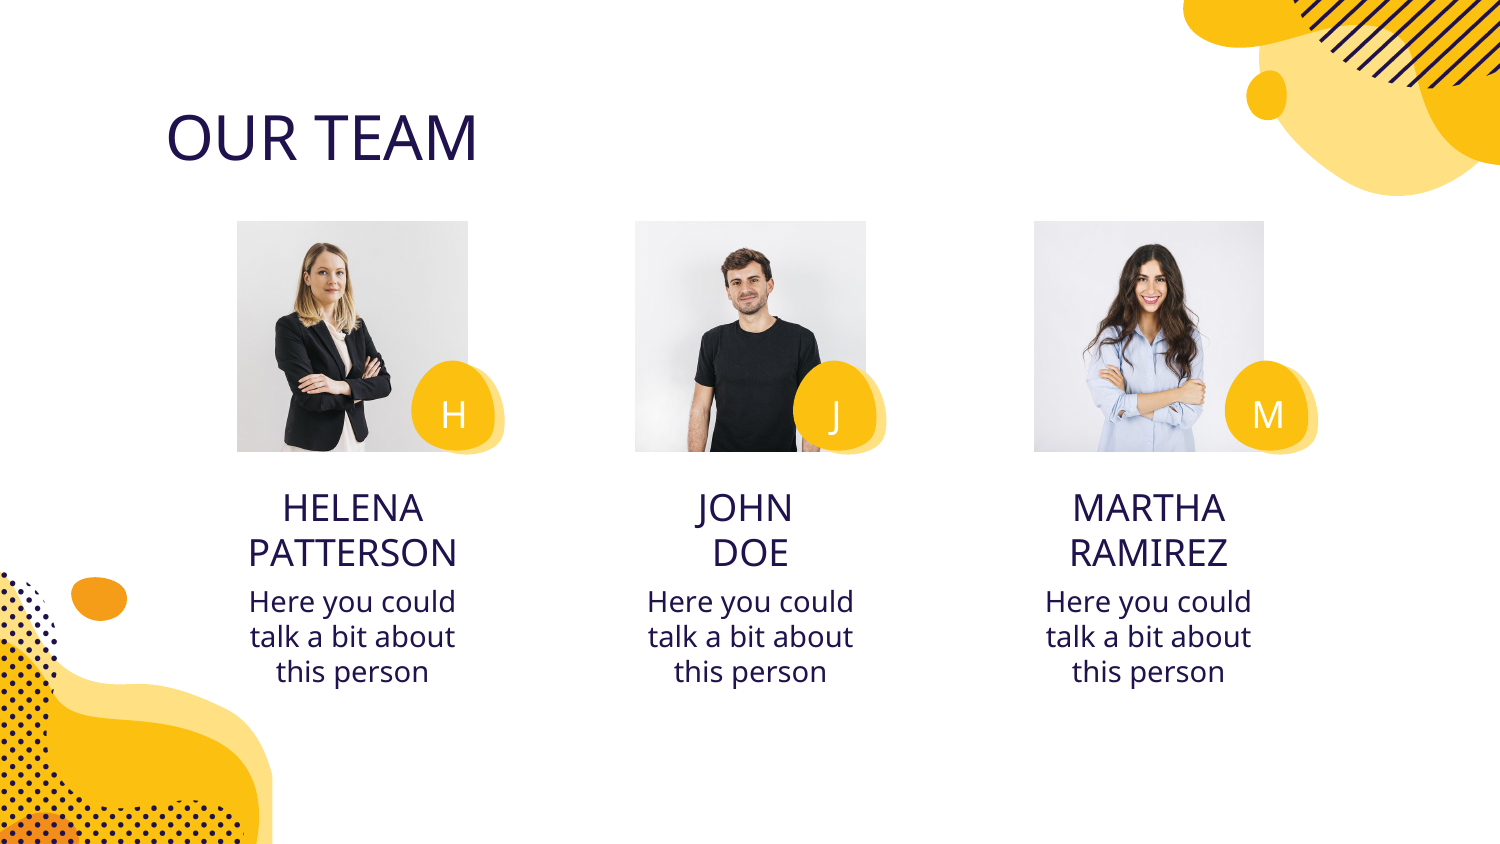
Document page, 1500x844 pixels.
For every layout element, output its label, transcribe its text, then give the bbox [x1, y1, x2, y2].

subtitle MARTHA RAMIREZ [998, 468, 1299, 589]
subtitle M [1187, 369, 1349, 423]
text_box [430, 360, 479, 369]
picture [237, 221, 468, 452]
text_box [812, 360, 861, 369]
subtitle Here you could talk a bit about this person [217, 568, 488, 719]
subtitle JOHN DOE [600, 468, 901, 589]
text_box [1226, 423, 1319, 455]
picture [635, 221, 866, 452]
subtitle H [373, 369, 534, 423]
text_box [794, 423, 887, 455]
text_box [413, 423, 505, 455]
subtitle Here you could talk a bit about this person [615, 568, 886, 719]
picture [1034, 221, 1264, 452]
subtitle J [755, 369, 918, 423]
subtitle Here you could talk a bit about this person [1013, 568, 1284, 719]
text_box [1244, 360, 1293, 369]
title OUR TEAM [150, 83, 1351, 174]
subtitle HELENA PATTERSON [202, 468, 503, 589]
